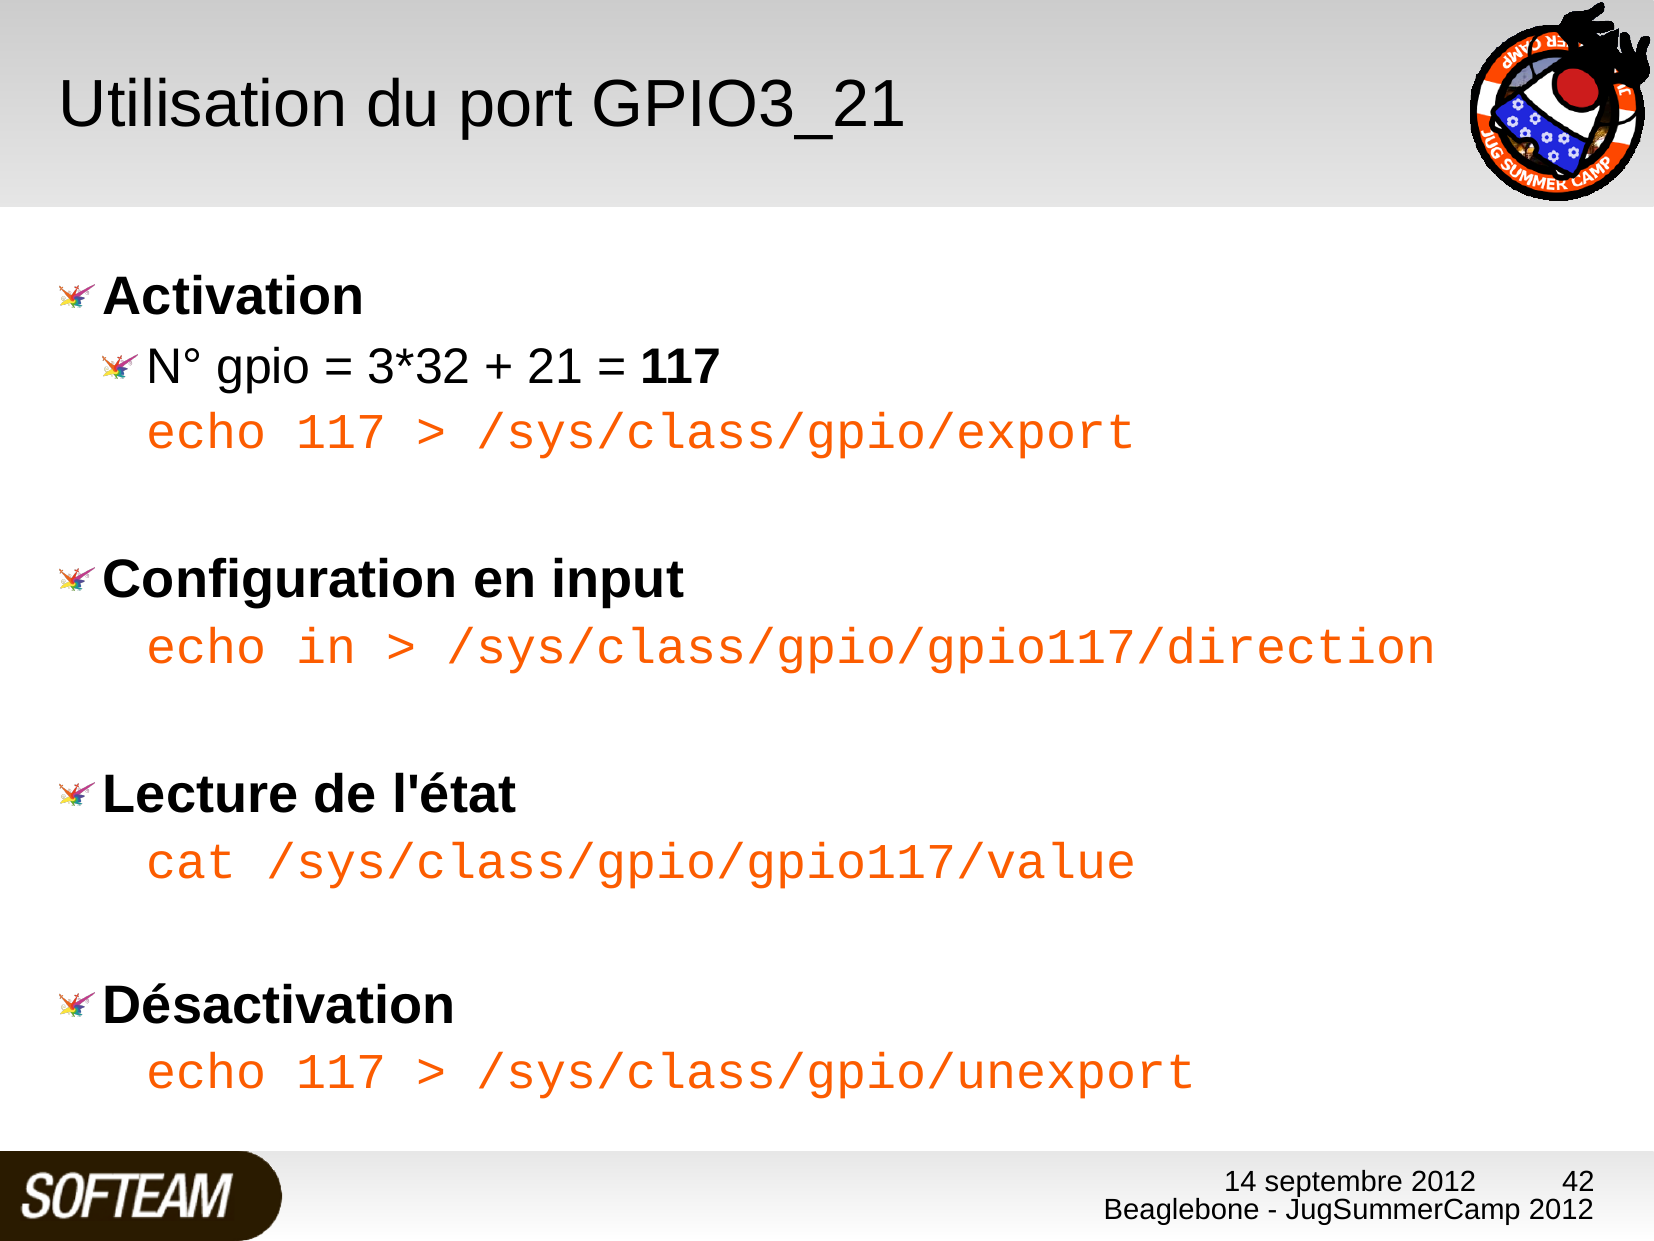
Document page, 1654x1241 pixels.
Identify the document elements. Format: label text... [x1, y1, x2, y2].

title Utilisation du port GPIO3_21 [59, 29, 1359, 178]
picture [0, 1151, 286, 1241]
list Activation N° gpio = 3*32 + 21 = 117 echo 117 > /sys/class/gpio/export Configuration en input echo in > /sys/class/gpio/gpio117/direction Lecture de l'état cat /sys/class/gpio/gpio117/value Désactivation echo 117 > /sys/class/gpio/unexport [59, 265, 1595, 1152]
picture [1465, 0, 1654, 207]
